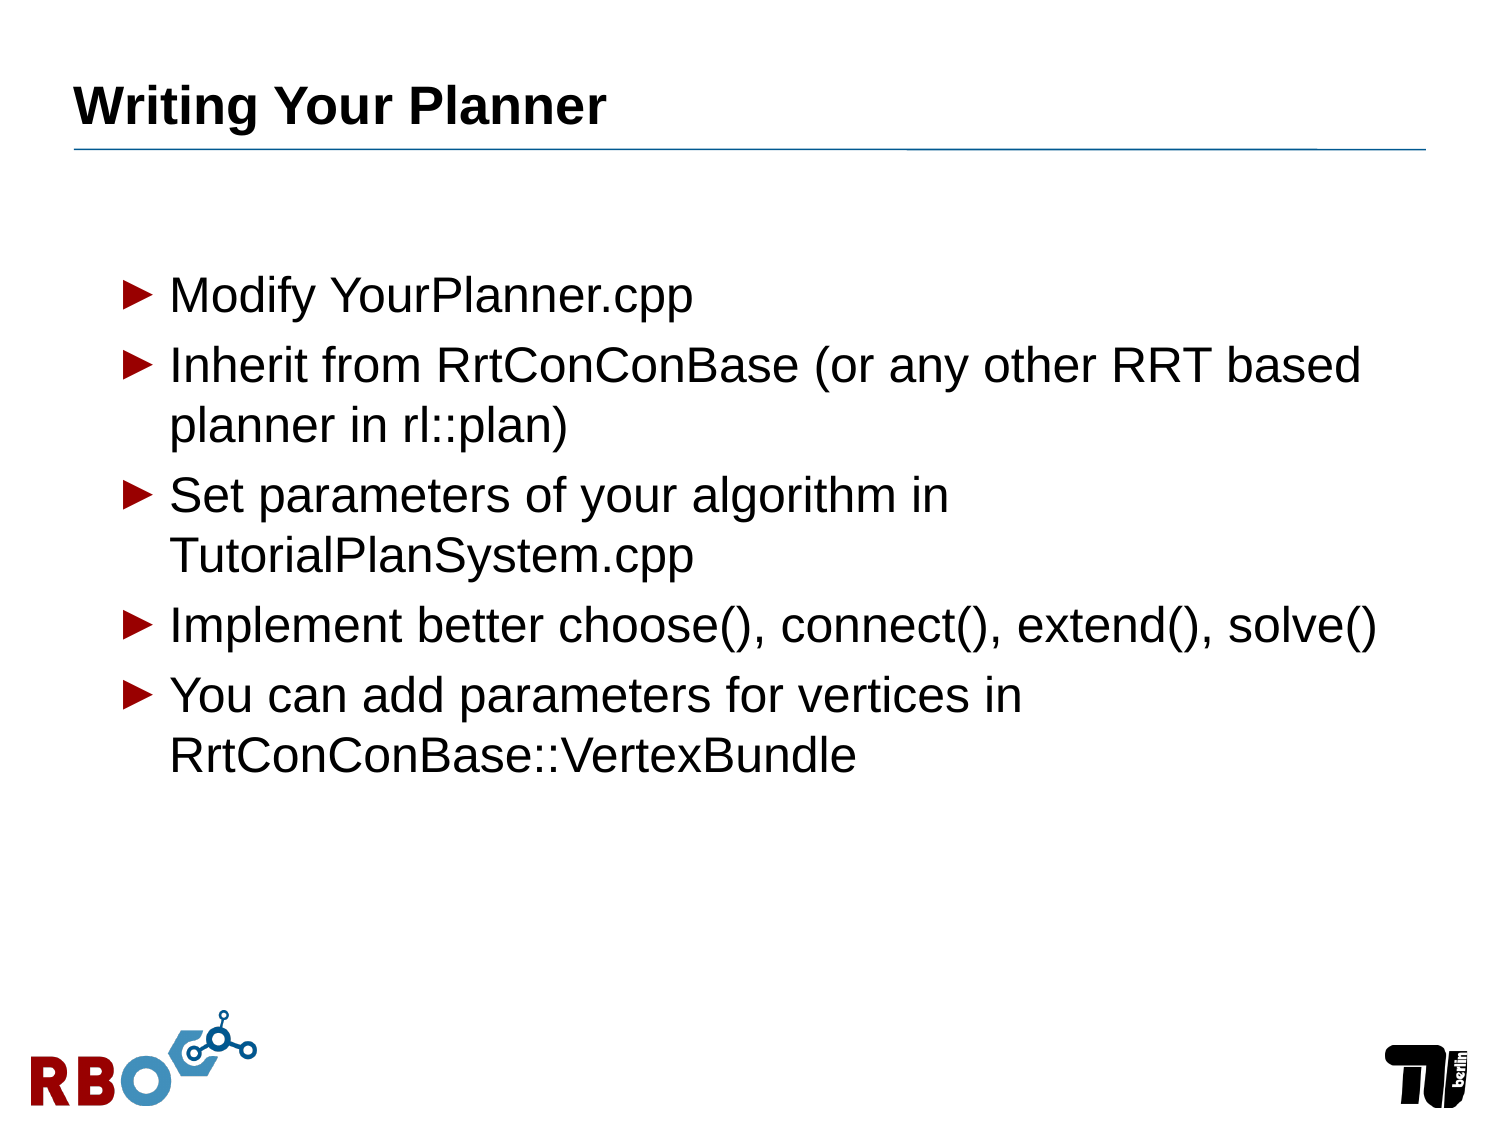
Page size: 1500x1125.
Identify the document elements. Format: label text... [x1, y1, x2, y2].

picture [31, 1010, 257, 1106]
title Writing Your Planner [73, 70, 1424, 173]
picture [1377, 1045, 1468, 1108]
list Modify YourPlanner.cpp Inherit from RrtConConBase (or any other RRT based planner in rl::plan) Set parameters of your algorithm in TutorialPlanSystem.cpp Implement better choose(), connect(), extend(), solve() You can add parameters for vertices in RrtConConBase::VertexBundle [75, 262, 1425, 1102]
